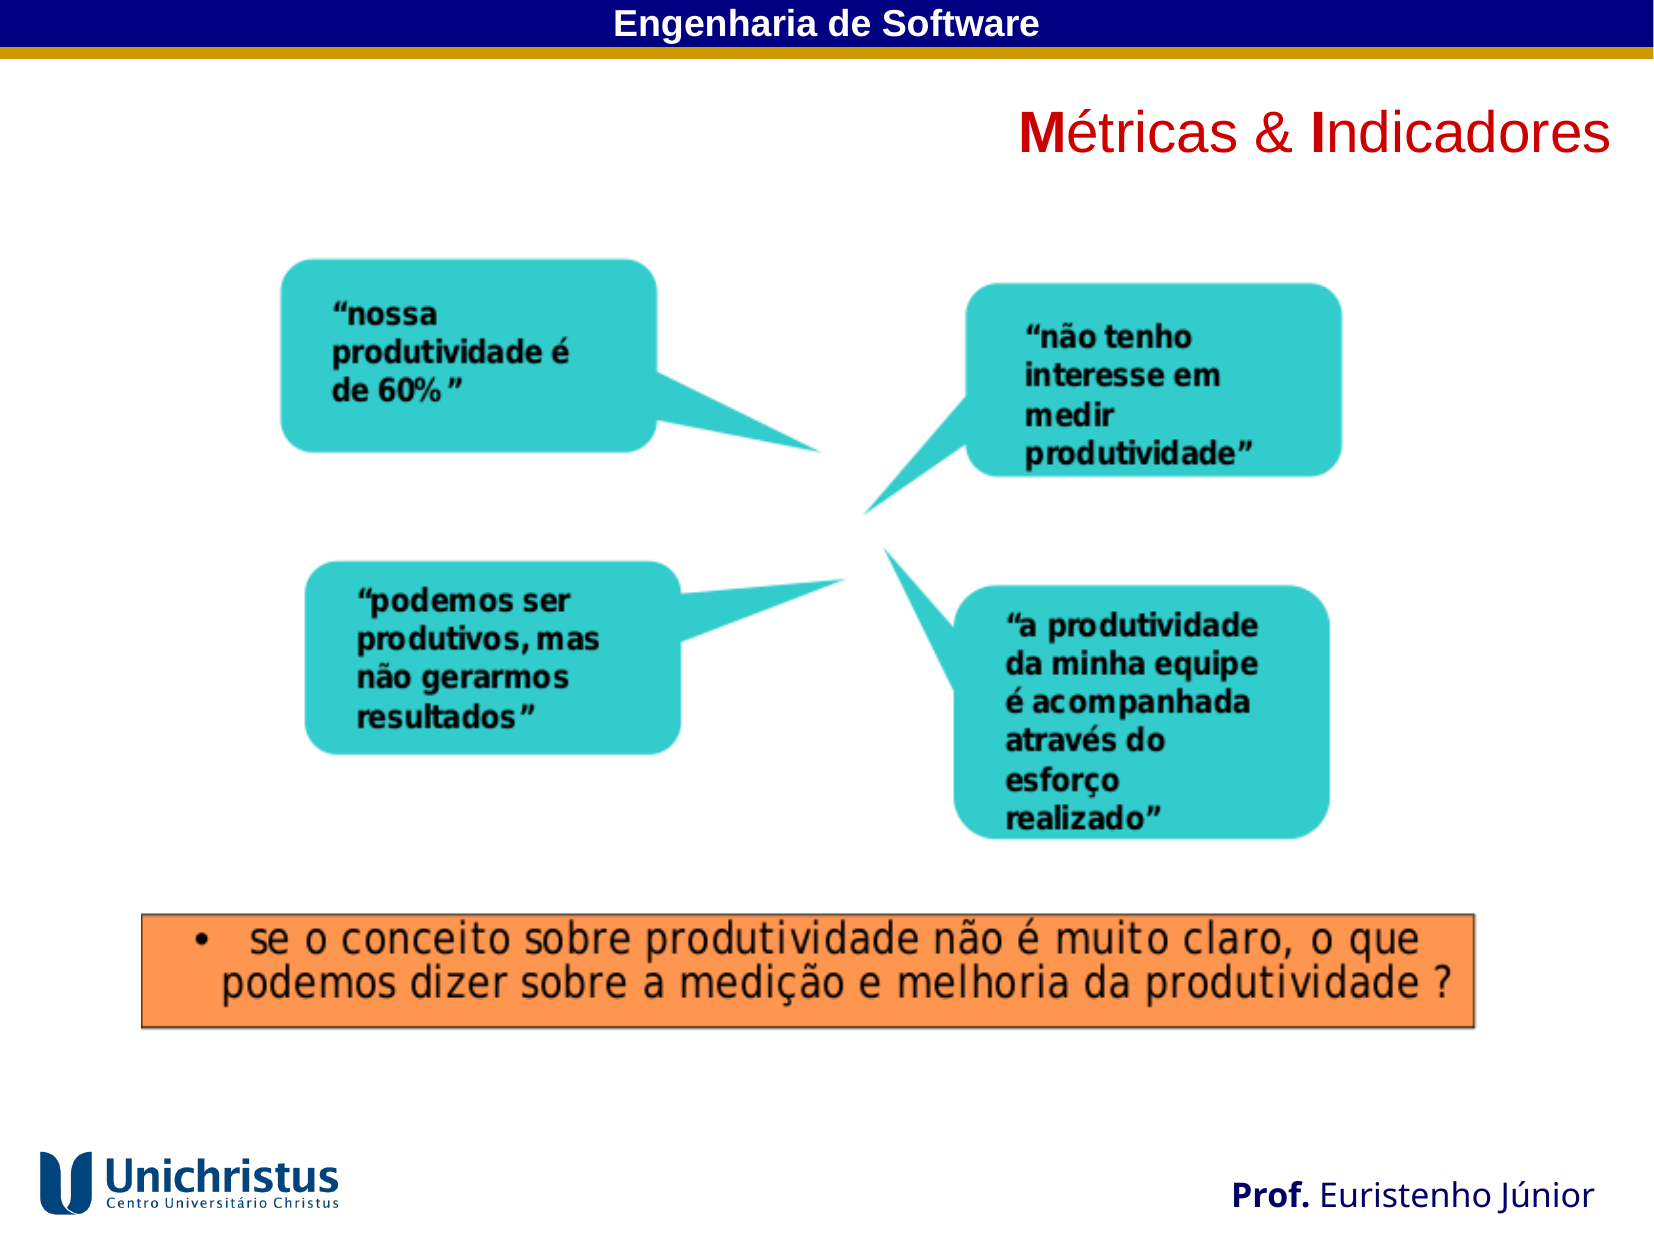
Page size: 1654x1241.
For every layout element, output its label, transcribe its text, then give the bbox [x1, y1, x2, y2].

text_box Engenharia de Software [0, 0, 1654, 47]
picture [141, 247, 1479, 1040]
text_box [0, 47, 1654, 60]
text_box Métricas & Indicadores [1003, 92, 1654, 173]
picture [35, 1148, 343, 1217]
text_box Prof. Euristenho Júnior [1216, 1163, 1654, 1224]
